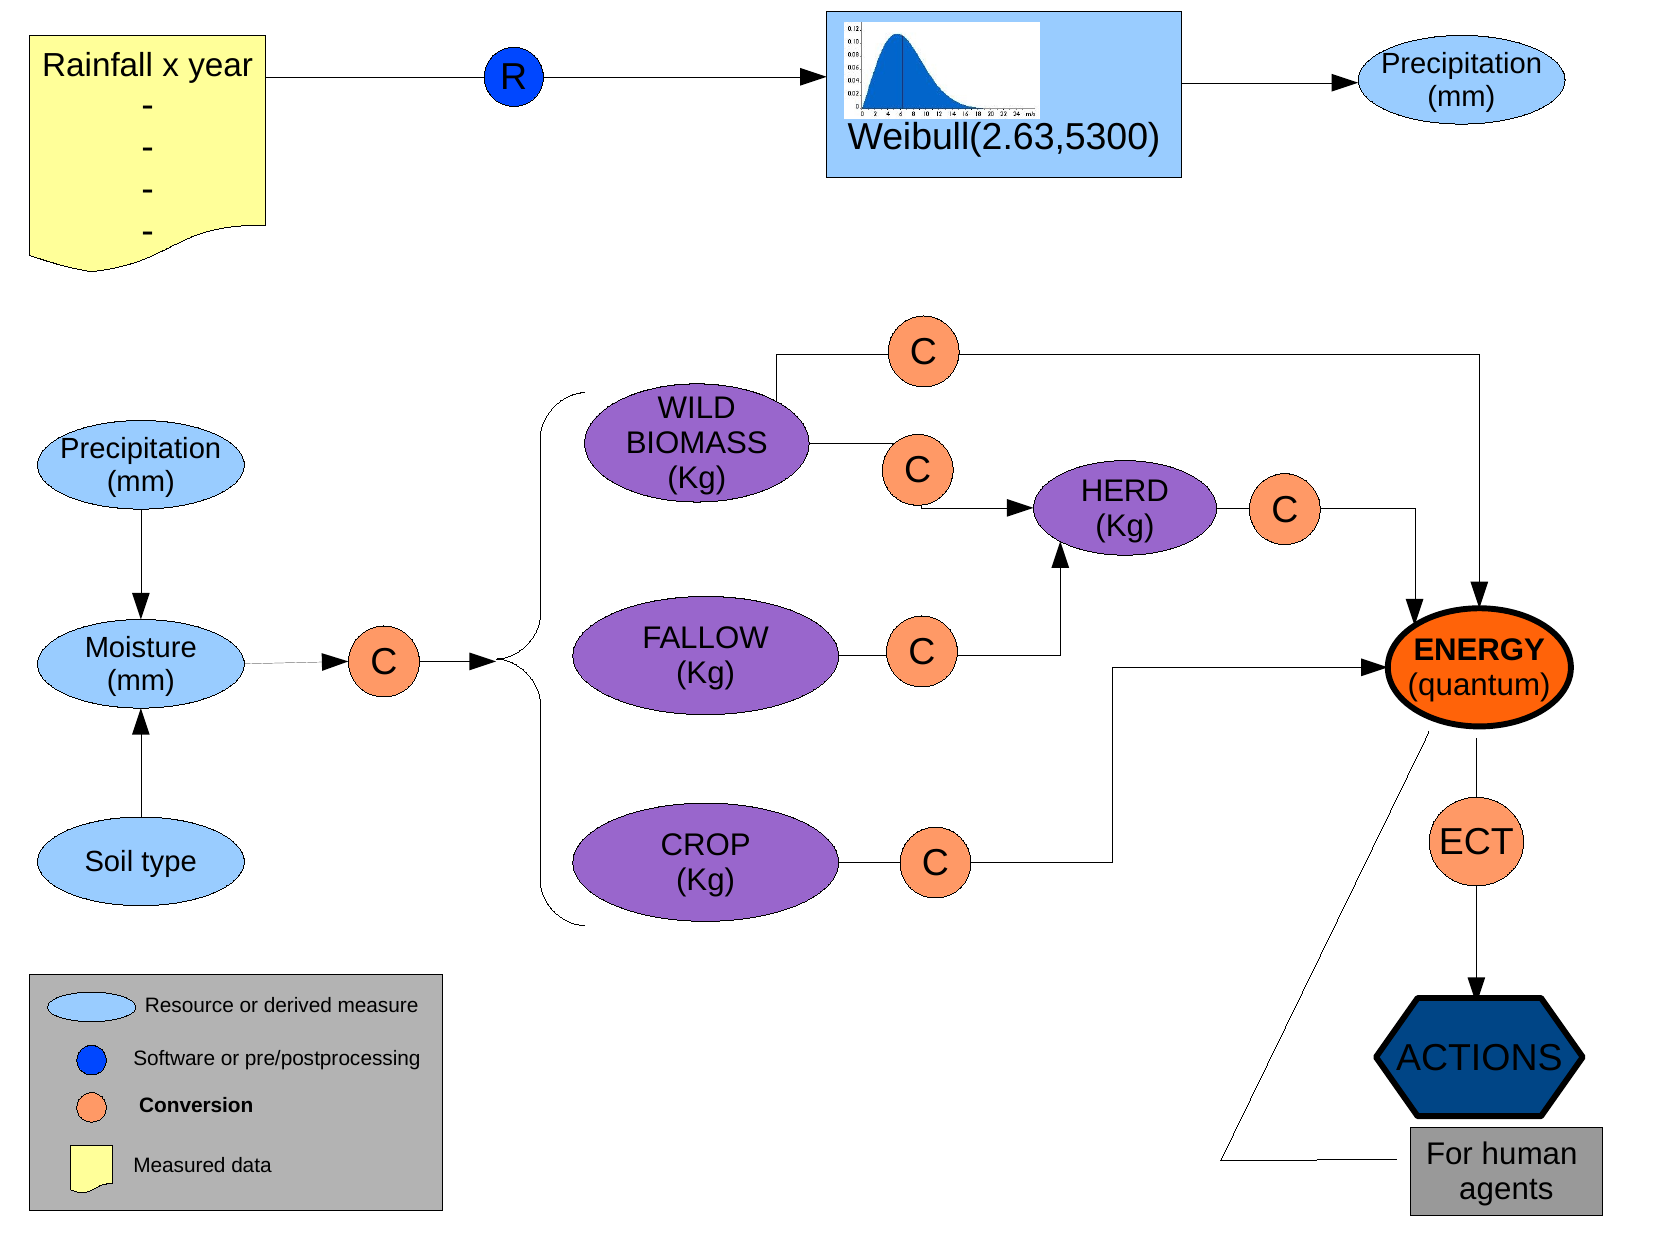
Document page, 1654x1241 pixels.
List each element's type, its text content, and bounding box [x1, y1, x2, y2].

text_box C [1249, 473, 1321, 545]
text_box ECT [1429, 797, 1524, 886]
text_box FALLOW (Kg) [572, 596, 839, 715]
text_box Software or pre/postprocessing [118, 1039, 436, 1078]
text_box HERD (Kg) [1033, 460, 1217, 556]
text_box [29, 974, 443, 1211]
text_box C [348, 625, 420, 697]
text_box C [888, 315, 960, 387]
text_box ACTIONS [1375, 998, 1583, 1117]
text_box For human agents [1410, 1127, 1602, 1216]
text_box WILD BIOMASS (Kg) [584, 383, 810, 503]
text_box Measured data [118, 1145, 287, 1184]
text_box Precipitation (mm) [1358, 35, 1566, 125]
text_box Weibull(2.63,5300) [826, 11, 1182, 178]
text_box Soil type [37, 817, 245, 906]
text_box CROP (Kg) [572, 803, 839, 922]
text_box C [882, 434, 954, 506]
text_box Conversion [124, 1086, 269, 1125]
text_box Moisture (mm) [37, 619, 245, 709]
text_box Precipitation (mm) [37, 420, 245, 510]
text_box Resource or derived measure [130, 986, 434, 1025]
text_box R [484, 47, 544, 107]
text_box C [886, 615, 958, 687]
picture [844, 22, 1040, 119]
text_box C [900, 827, 971, 898]
text_box Rainfall x year - - - - [29, 35, 266, 272]
text_box ENERGY (quantum) [1387, 608, 1571, 727]
